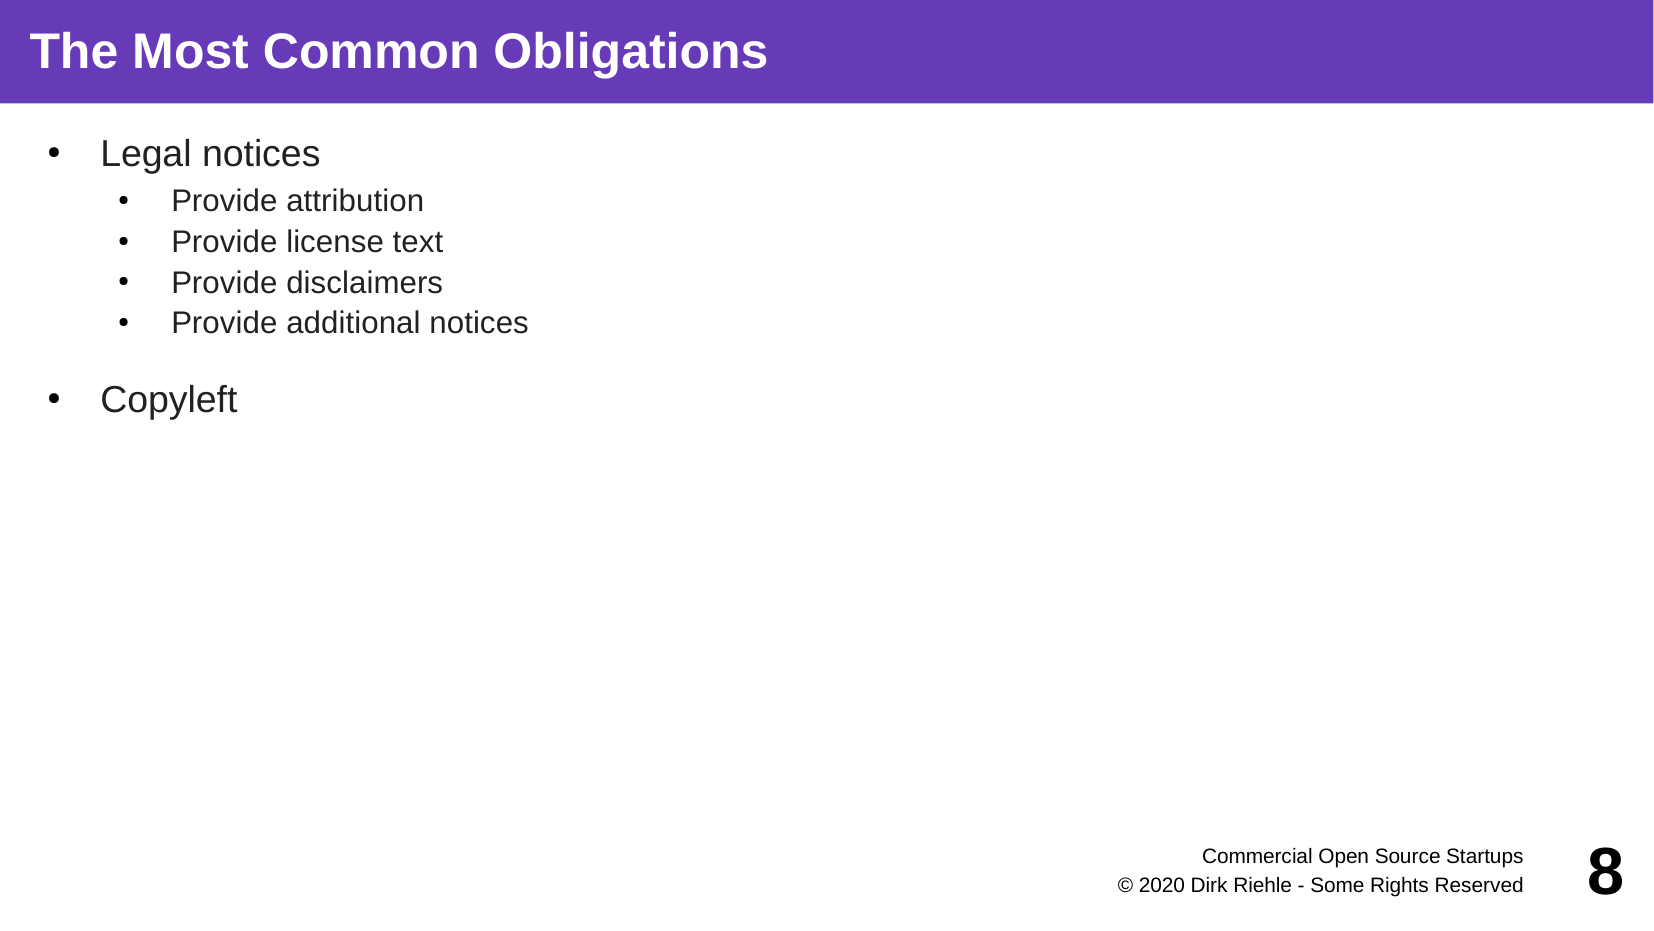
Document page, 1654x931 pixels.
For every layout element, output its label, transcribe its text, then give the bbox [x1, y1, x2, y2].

title The Most Common Obligations [0, 0, 1654, 104]
list Legal notices Provide attribution Provide license text Provide disclaimers Provide additional notices Copyleft [29, 132, 1625, 813]
